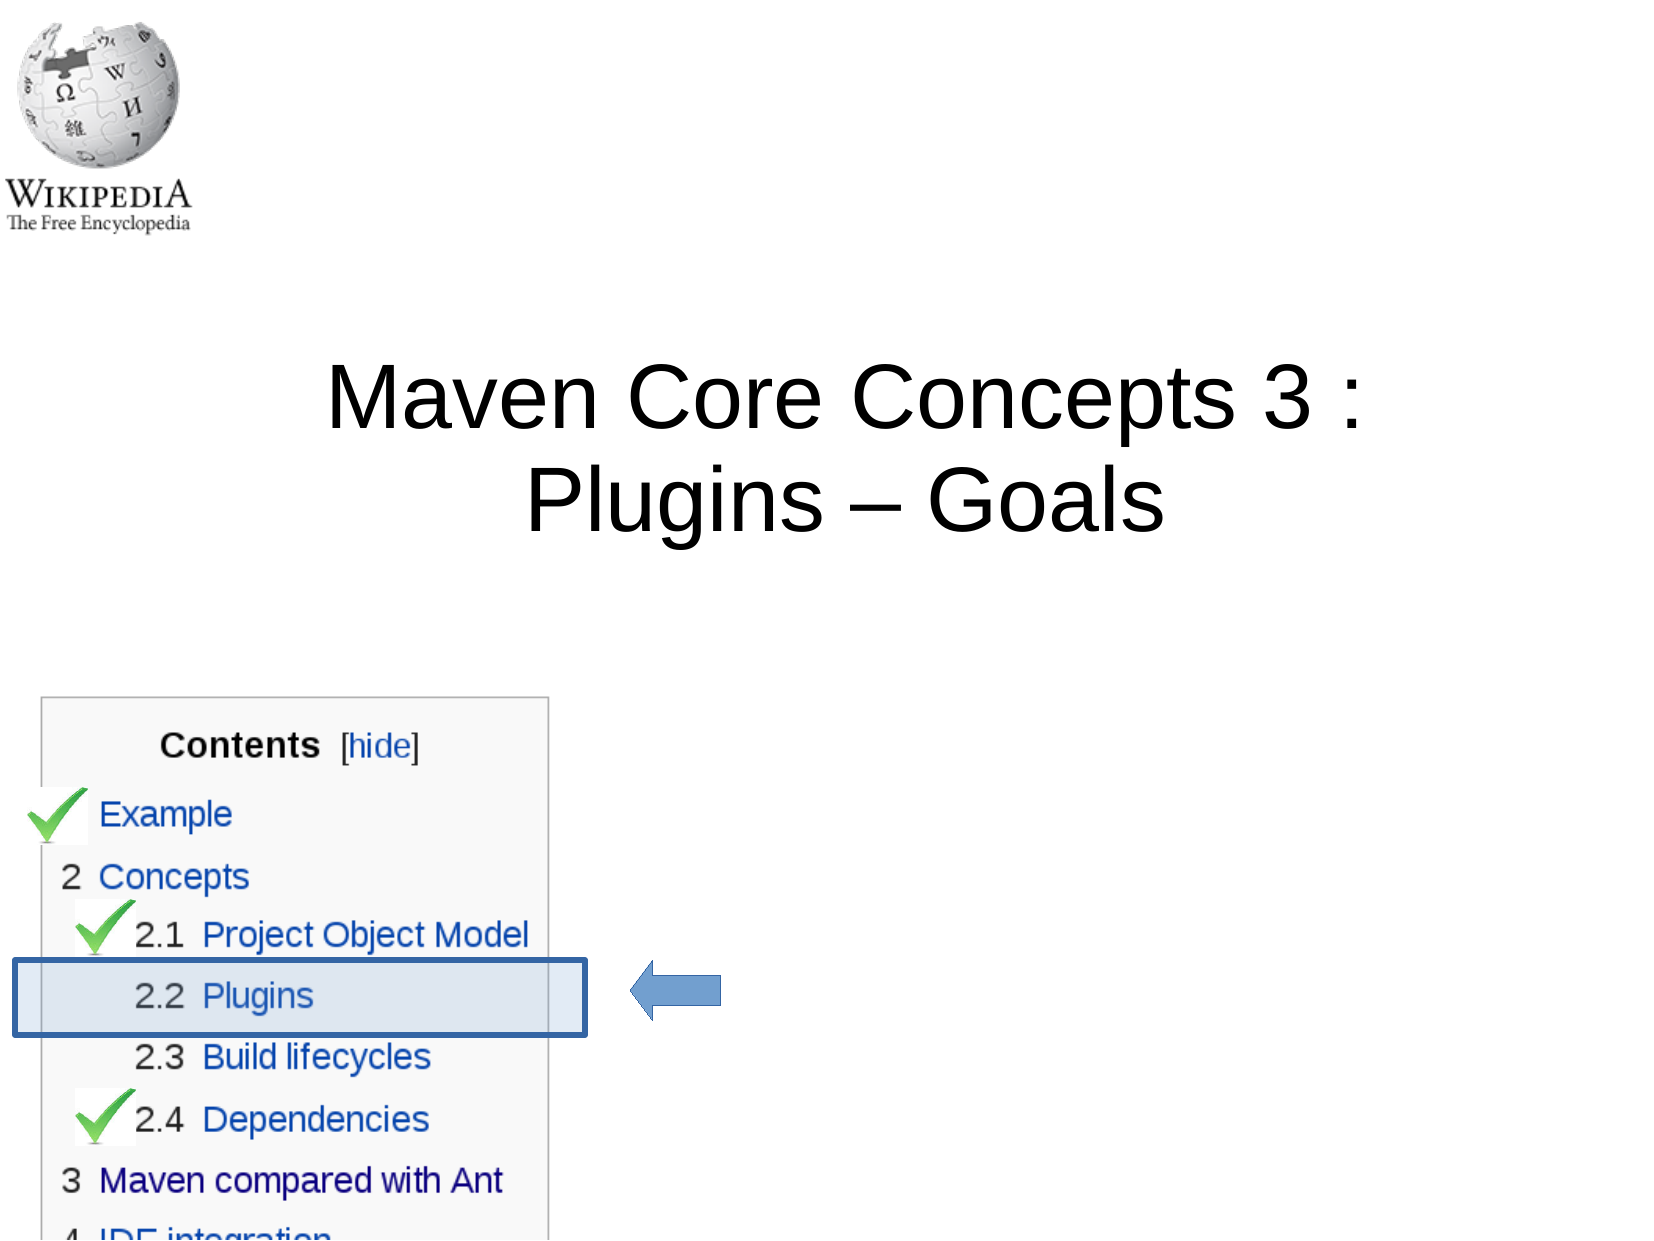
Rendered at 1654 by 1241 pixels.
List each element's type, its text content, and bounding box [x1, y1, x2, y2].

title Maven Core Concepts 3 : Plugins – Goals [101, 345, 1591, 553]
text_box [15, 960, 586, 1036]
picture [0, 0, 205, 242]
picture [27, 689, 551, 960]
picture [30, 1036, 551, 1240]
text_box [630, 960, 721, 1021]
